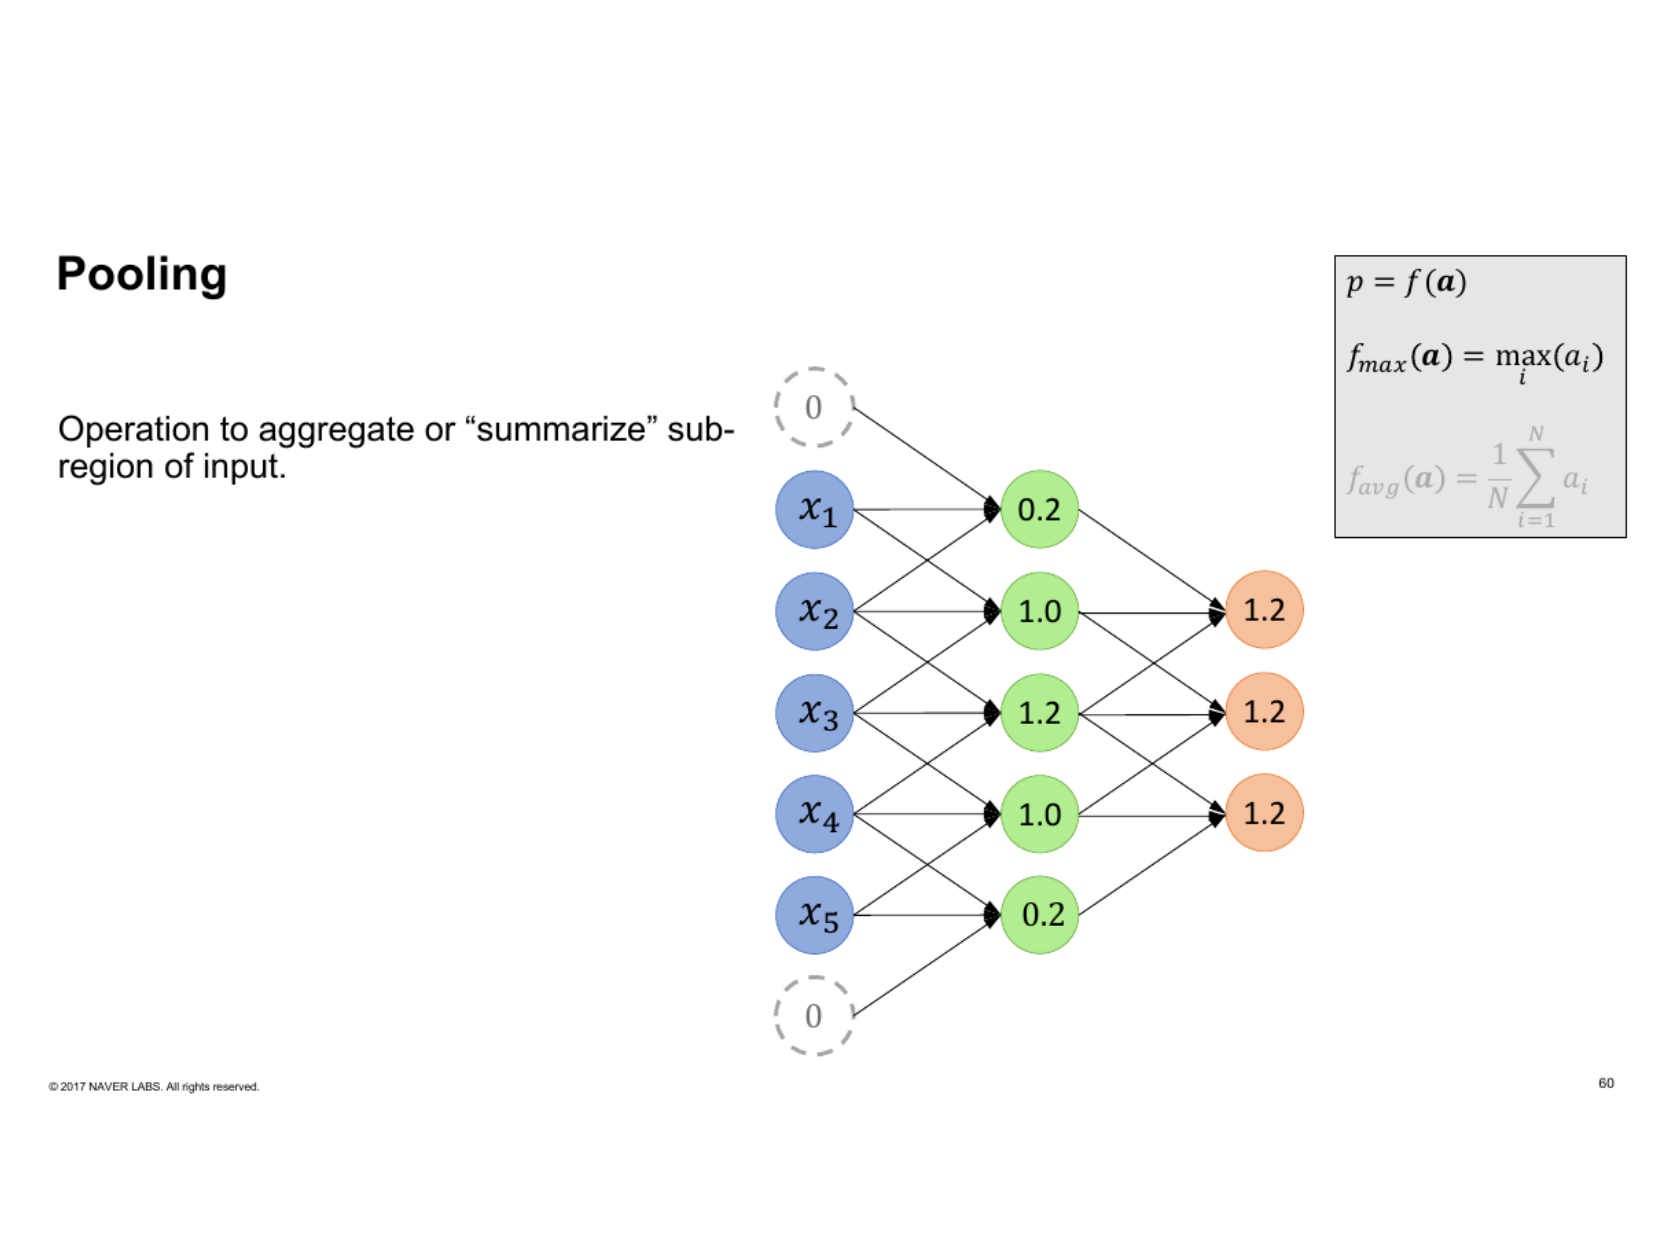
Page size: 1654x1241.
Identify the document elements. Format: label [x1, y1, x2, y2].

picture [2, 210, 1654, 1132]
